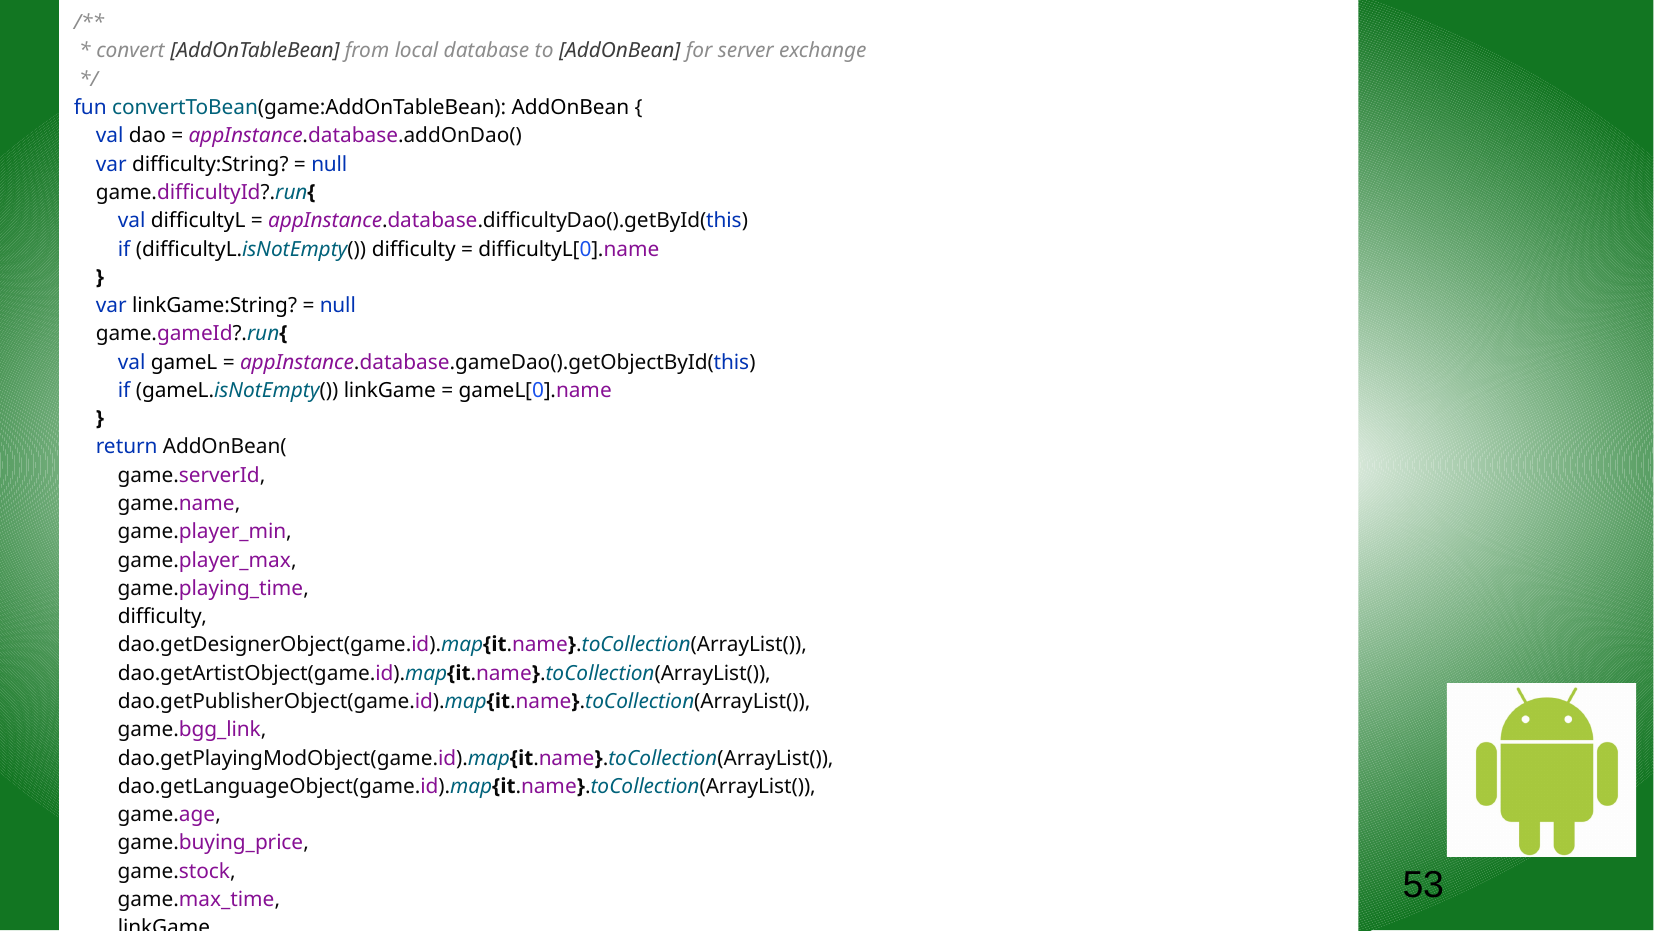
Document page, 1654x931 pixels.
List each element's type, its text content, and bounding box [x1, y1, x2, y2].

text_box /** * convert [AddOnTableBean] from local database to [AddOnBean] for server exchange */ fun convertToBean(game:AddOnTableBean): AddOnBean { val dao = appInstance.database.addOnDao() var difficulty:String? = null game.difficultyId?.run{ val difficultyL = appInstance.database.difficultyDao().getById(this) if (difficultyL.isNotEmpty()) difficulty = difficultyL[0].name } var linkGame:String? = null game.gameId?.run{ val gameL = appInstance.database.gameDao().getObjectById(this) if (gameL.isNotEmpty()) linkGame = gameL[0].name } return AddOnBean( game.serverId, game.name, game.player_min, game.player_max, game.playing_time, difficulty, dao.getDesignerObject(game.id).map{it.name}.toCollection(ArrayList()), dao.getArtistObject(game.id).map{it.name}.toCollection(ArrayList()), dao.getPublisherObject(game.id).map{it.name}.toCollection(ArrayList()), game.bgg_link, dao.getPlayingModObject(game.id).map{it.name}.toCollection(ArrayList()), dao.getLanguageObject(game.id).map{it.name}.toCollection(ArrayList()), game.age, game.buying_price, game.stock, game.max_time, linkGame, game.external_img, game.picture) } [59, 0, 1359, 904]
picture [1446, 683, 1637, 857]
